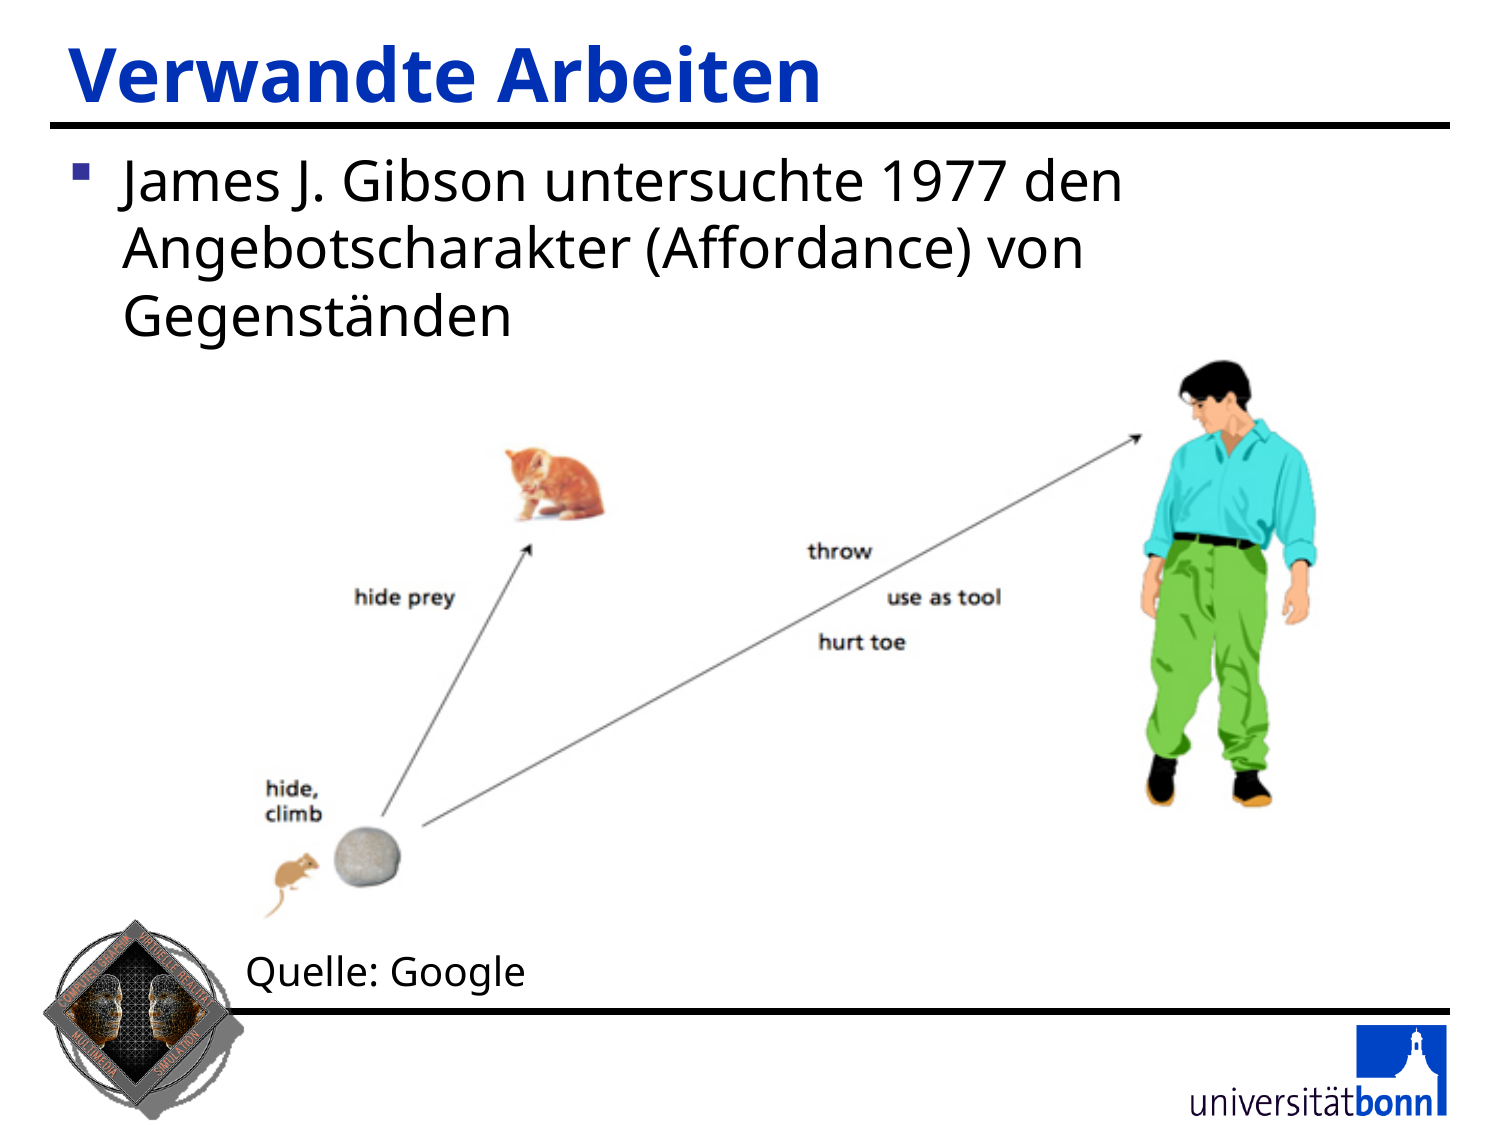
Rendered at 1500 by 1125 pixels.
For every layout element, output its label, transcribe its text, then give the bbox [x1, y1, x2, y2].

picture [41, 917, 229, 1106]
picture [253, 349, 1329, 929]
list James J. Gibson untersuchte 1977 den Angebotscharakter (Affordance) von Gegenständen Quelle: Google [53, 137, 1447, 1012]
title Verwandte Arbeiten [53, 18, 1447, 126]
picture [1189, 1023, 1448, 1117]
